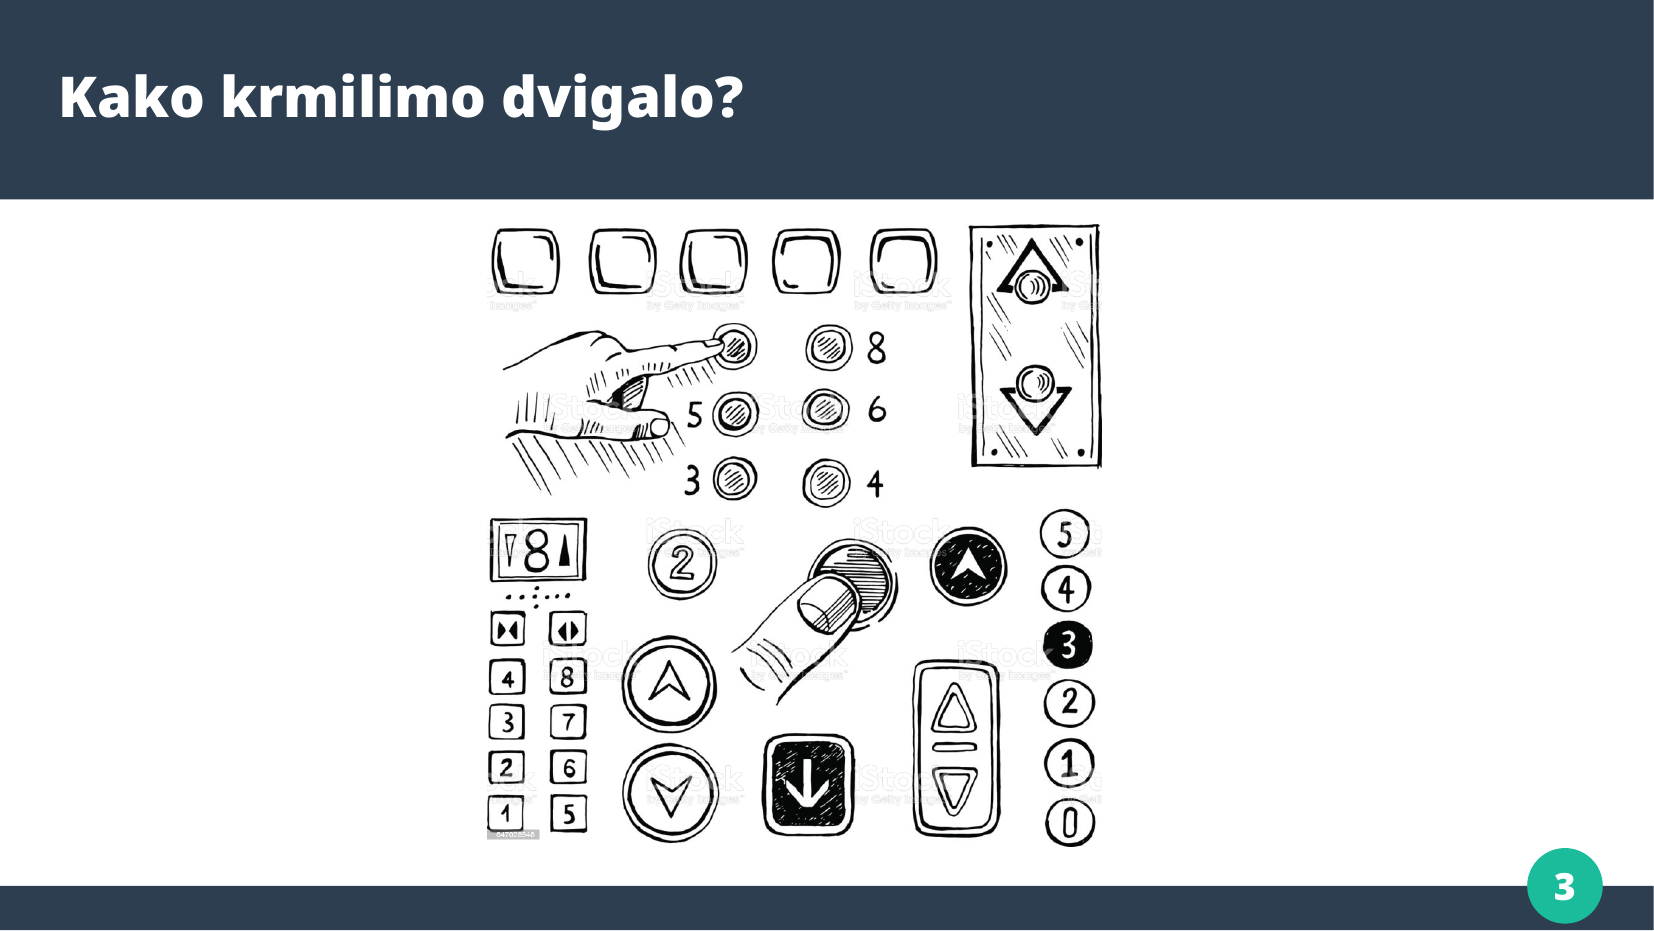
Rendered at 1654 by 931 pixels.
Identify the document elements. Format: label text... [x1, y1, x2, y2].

title Kako krmilimo dvigalo? [59, 37, 1595, 156]
picture [487, 224, 1102, 847]
